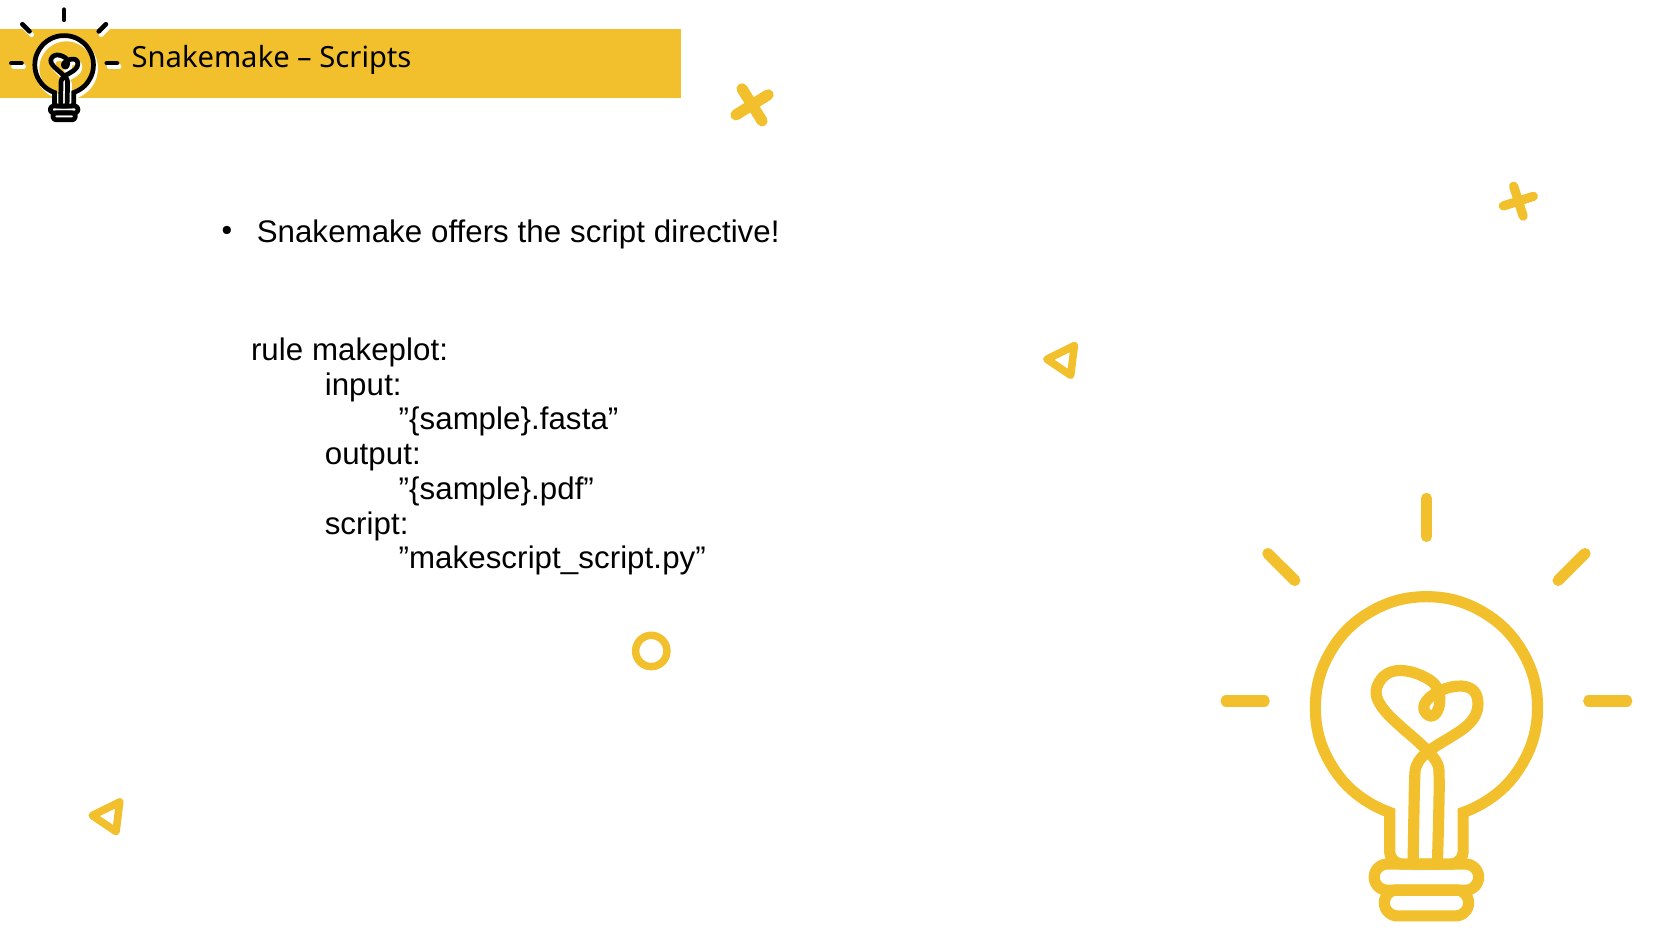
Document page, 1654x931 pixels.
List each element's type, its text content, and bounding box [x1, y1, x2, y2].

text_box Snakemake offers the script directive! [206, 206, 1152, 257]
title Snakemake – Scripts [131, 16, 578, 97]
text_box rule makeplot: input: ”{sample}.fasta” output: ”{sample}.pdf” script: ”makescript_script.py” [236, 324, 1034, 646]
